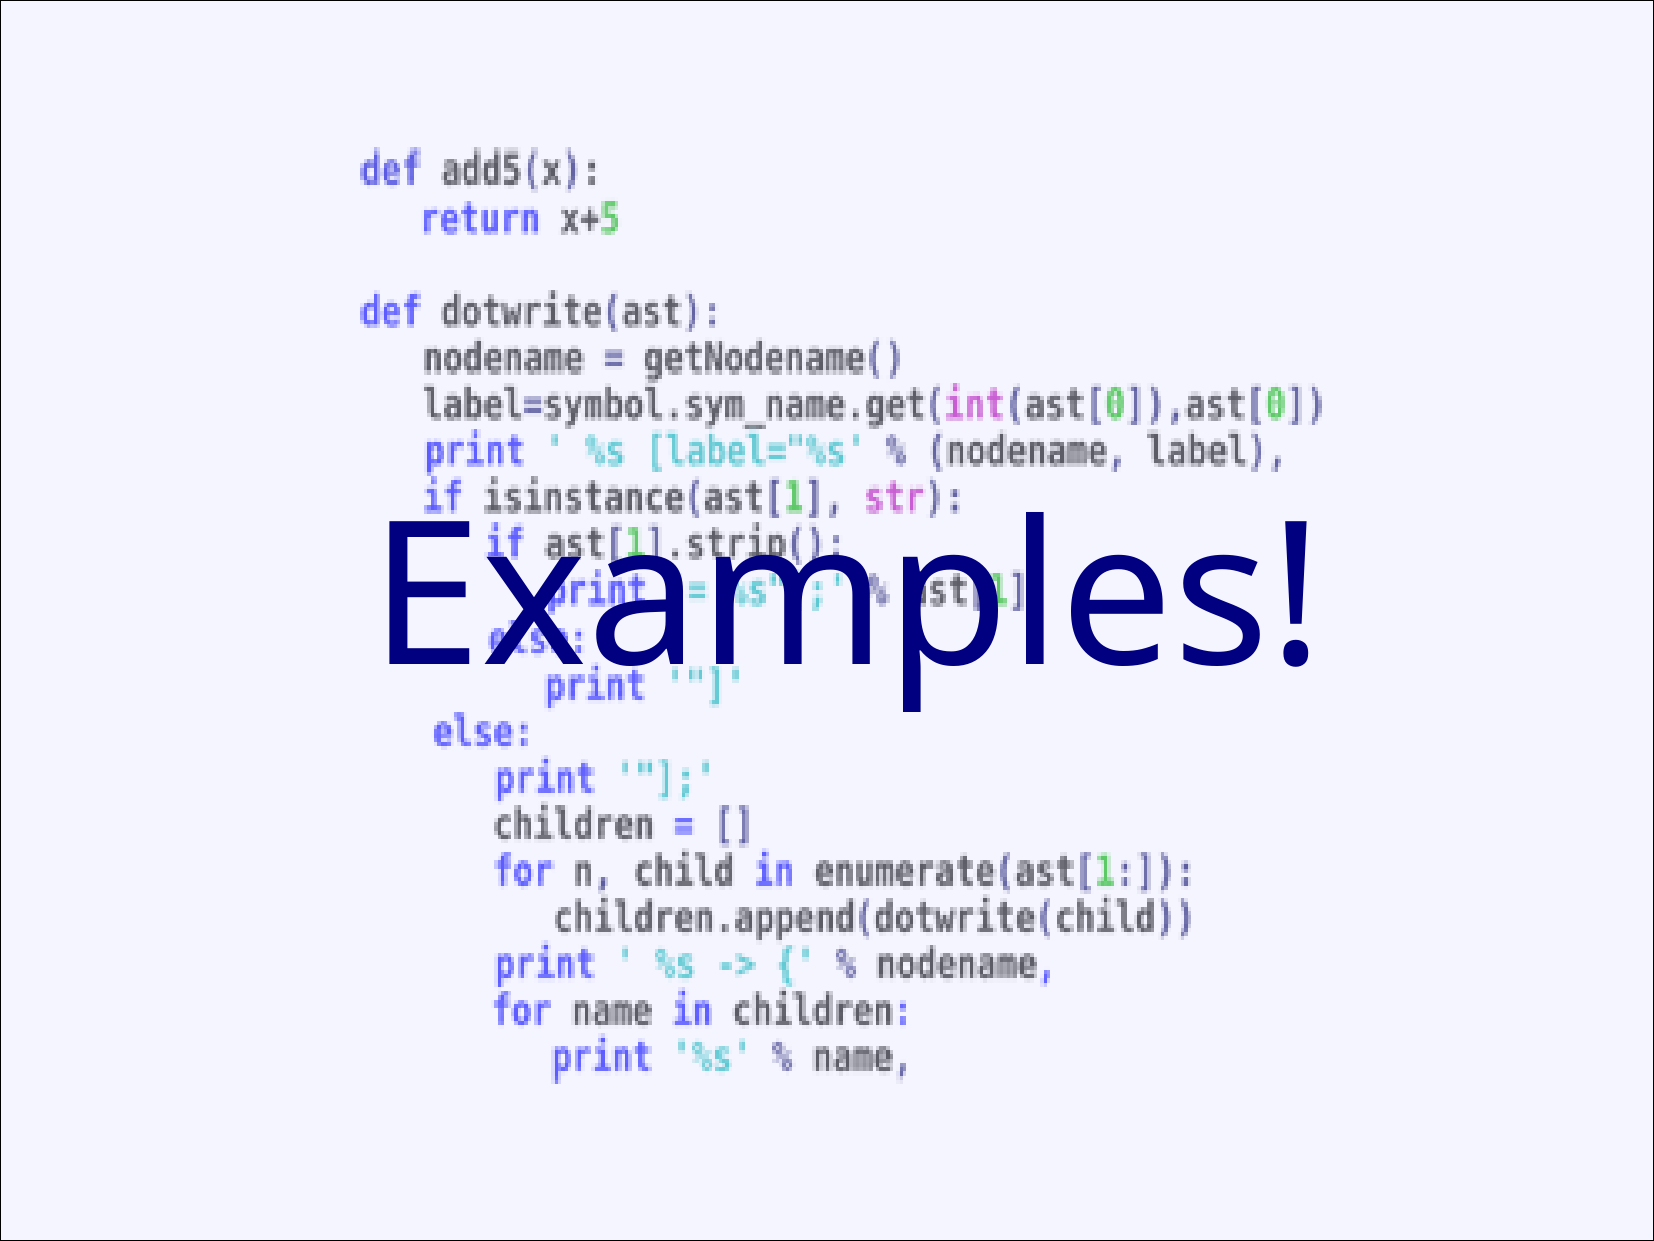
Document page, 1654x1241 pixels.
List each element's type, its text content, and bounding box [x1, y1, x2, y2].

text_box Examples! [147, 442, 1506, 716]
text_box [0, 0, 1654, 1241]
